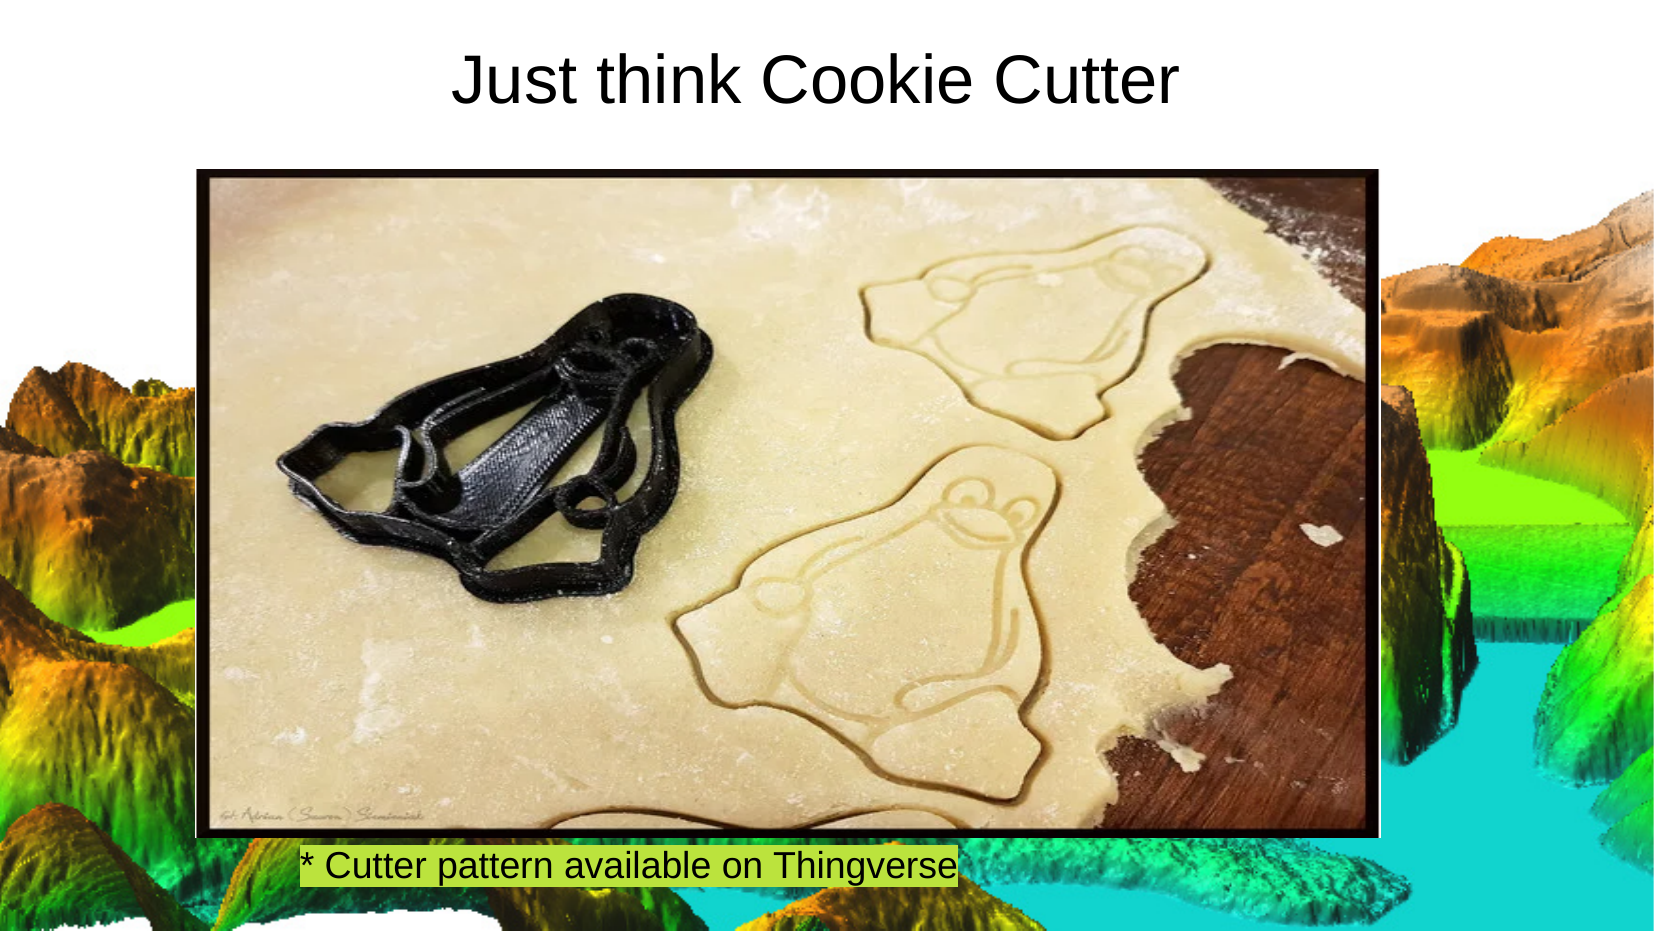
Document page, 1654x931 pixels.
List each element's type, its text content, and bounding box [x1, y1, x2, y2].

title Just think Cookie Cutter [72, 2, 1561, 158]
text_box * Cutter pattern available on Thingverse [285, 837, 1231, 894]
picture [0, 0, 1654, 931]
